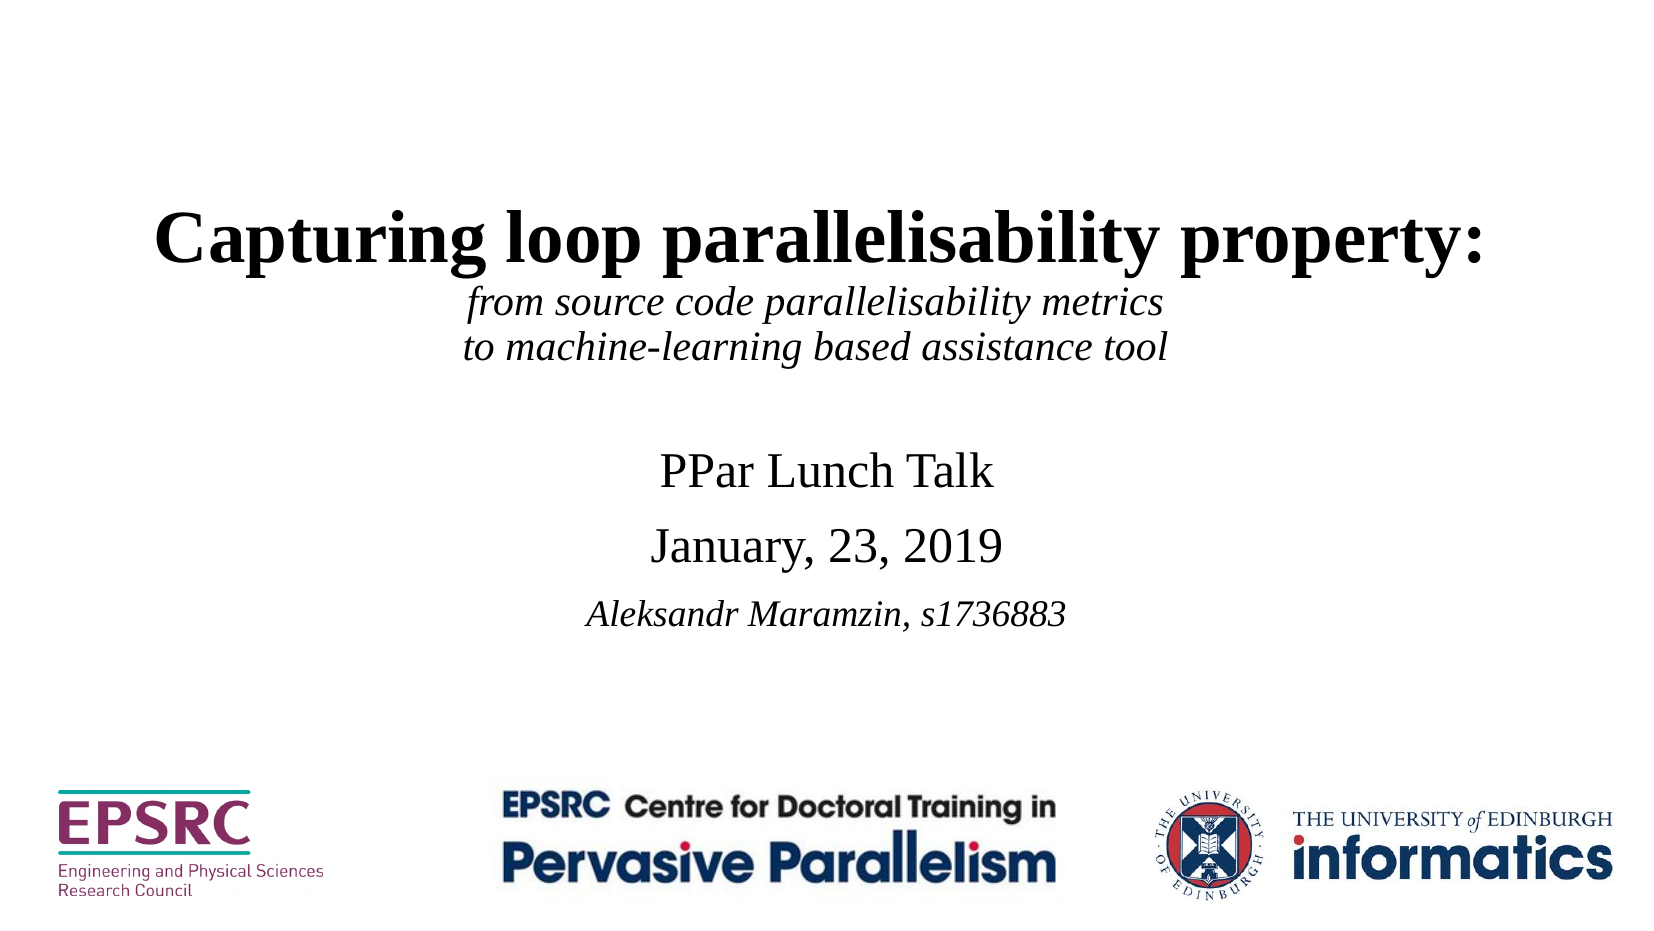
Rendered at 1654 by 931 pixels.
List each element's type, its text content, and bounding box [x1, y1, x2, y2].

subtitle PPar Lunch Talk January, 23, 2019 Aleksandr Maramzin, s1736883 [0, 437, 1654, 780]
picture [1145, 781, 1621, 909]
title Capturing loop parallelisability property: from source code parallelisability metrics to machine-learning based assistance tool [0, 59, 1648, 437]
picture [491, 767, 1075, 909]
picture [58, 790, 323, 896]
